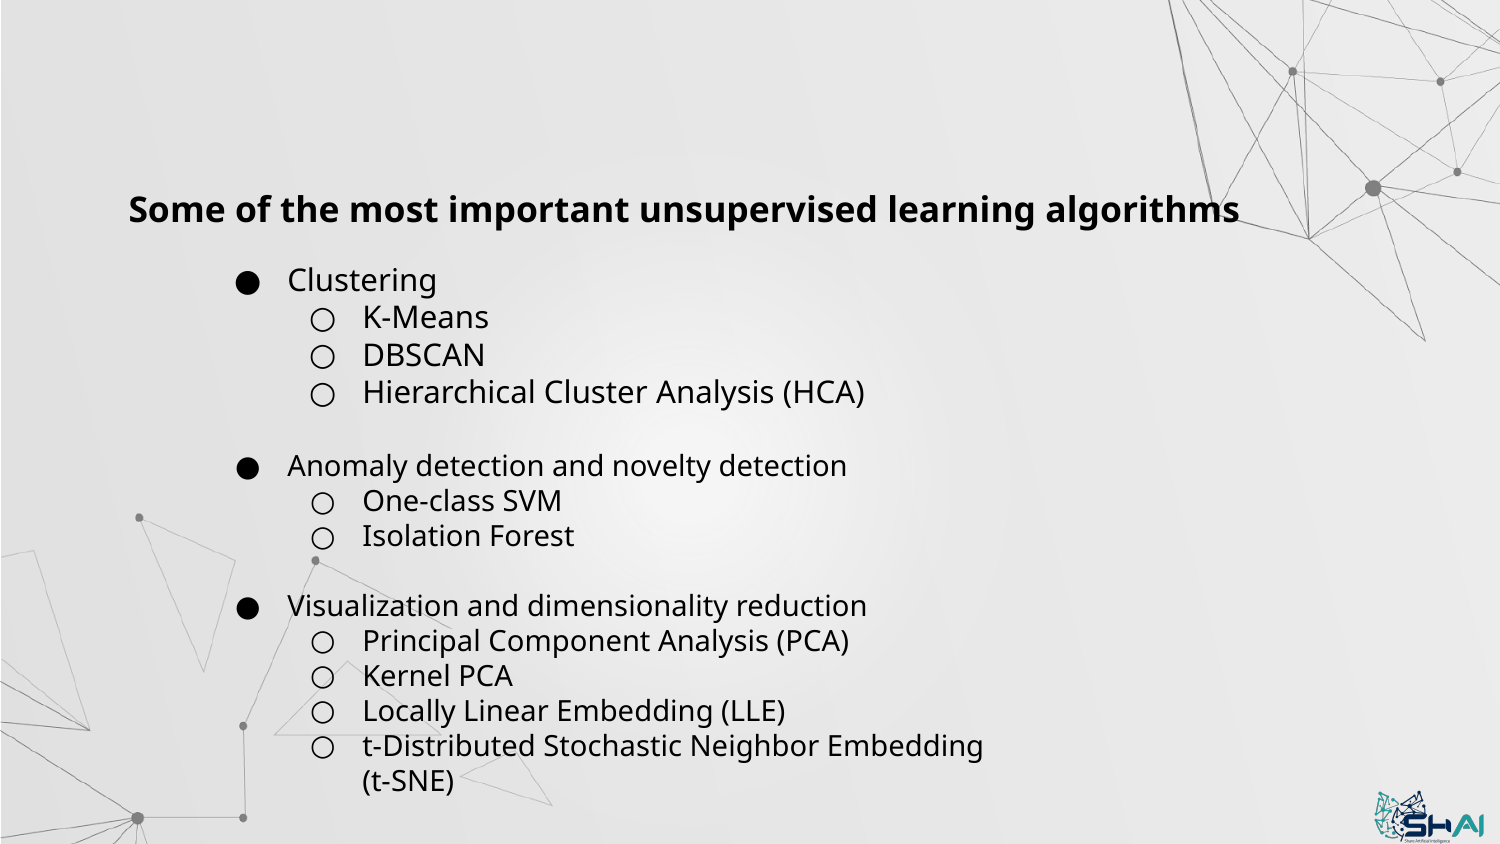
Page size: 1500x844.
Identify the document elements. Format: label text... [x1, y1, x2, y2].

text_box Clustering K-Means DBSCAN Hierarchical Cluster Analysis (HCA) Anomaly detection and novelty detection One-class SVM Isolation Forest Visualization and dimensionality reduction Principal Component Analysis (PCA) Kernel PCA Locally Linear Embedding (LLE) t-Distributed Stochastic Neighbor Embedding (t-SNE) [197, 245, 1018, 823]
text_box Some of the most important unsupervised learning algorithms [113, 171, 1341, 245]
picture [0, 0, 1500, 844]
